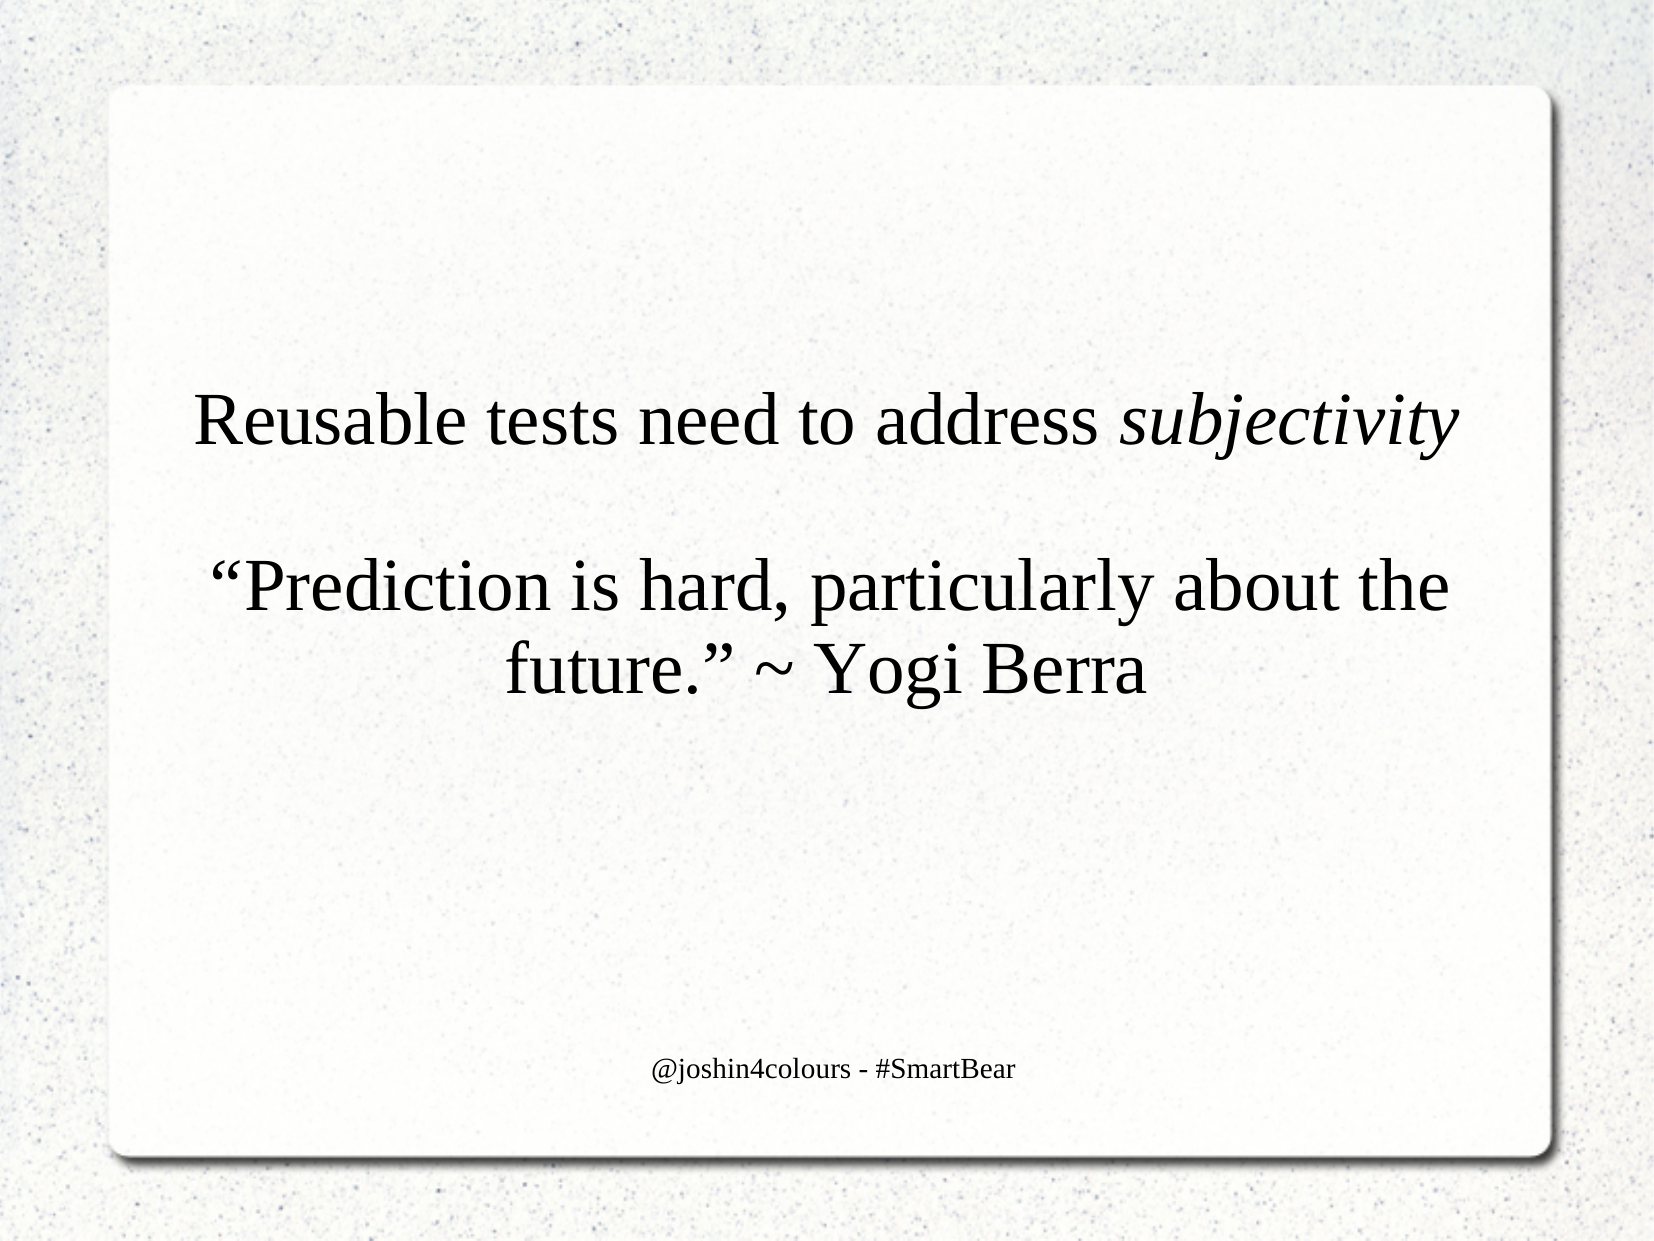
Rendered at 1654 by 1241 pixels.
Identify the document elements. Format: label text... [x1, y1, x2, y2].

picture [0, 0, 1654, 1241]
subtitle Reusable tests need to address subjectivity “Prediction is hard, particularly about the future.” ~ Yogi Berra [147, 295, 1506, 945]
